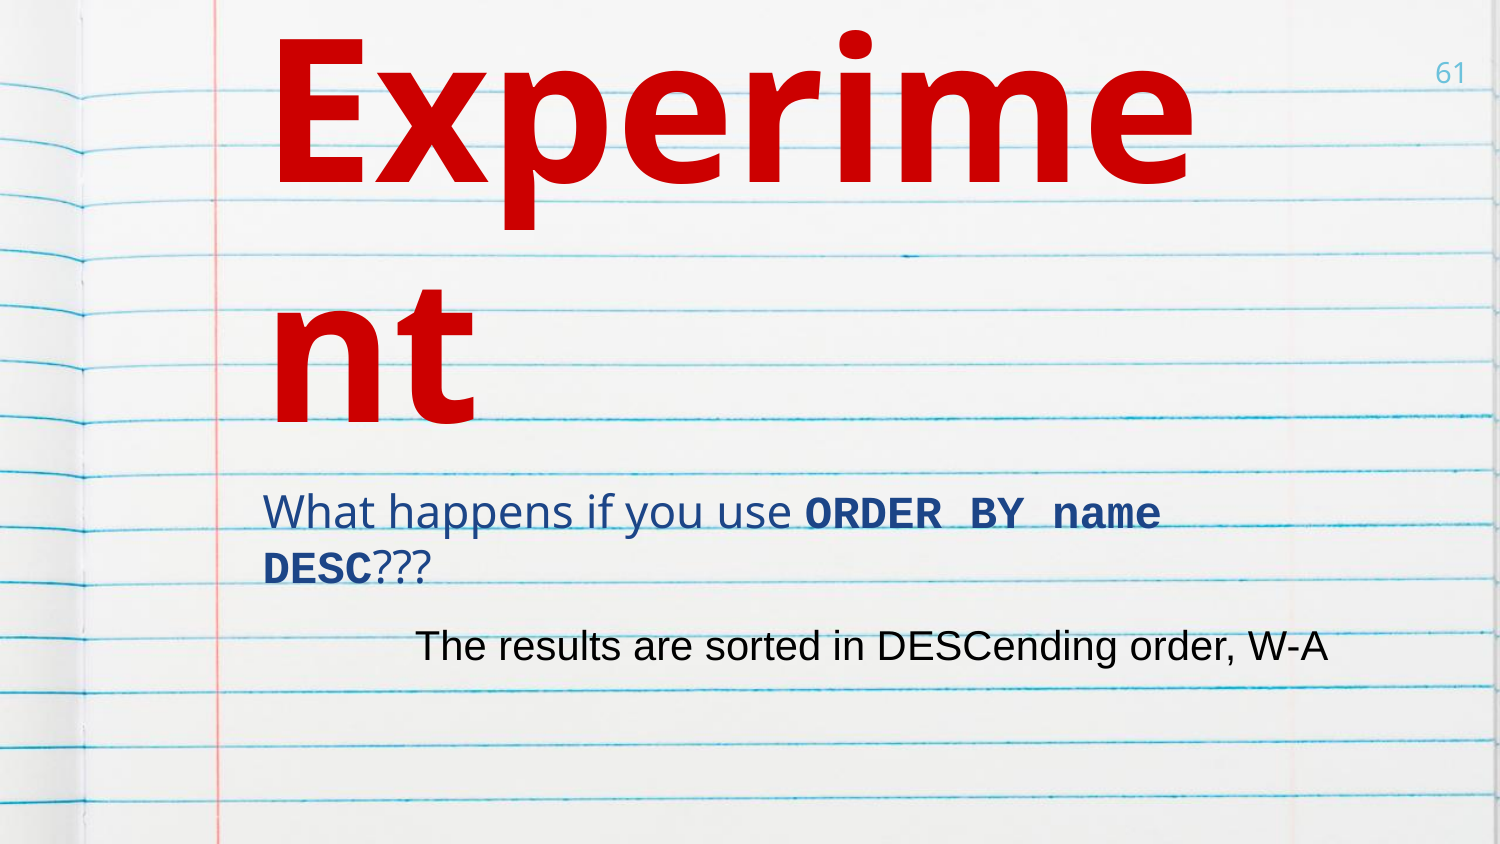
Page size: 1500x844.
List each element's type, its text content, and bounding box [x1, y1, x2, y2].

title Experiment [262, 272, 1226, 463]
slide_number <number> [1378, 41, 1469, 107]
subtitle What happens if you use ORDER BY name DESC??? [262, 482, 1226, 612]
text_box The results are sorted in DESCending order, W-A [399, 611, 1379, 677]
picture [0, 0, 1500, 844]
